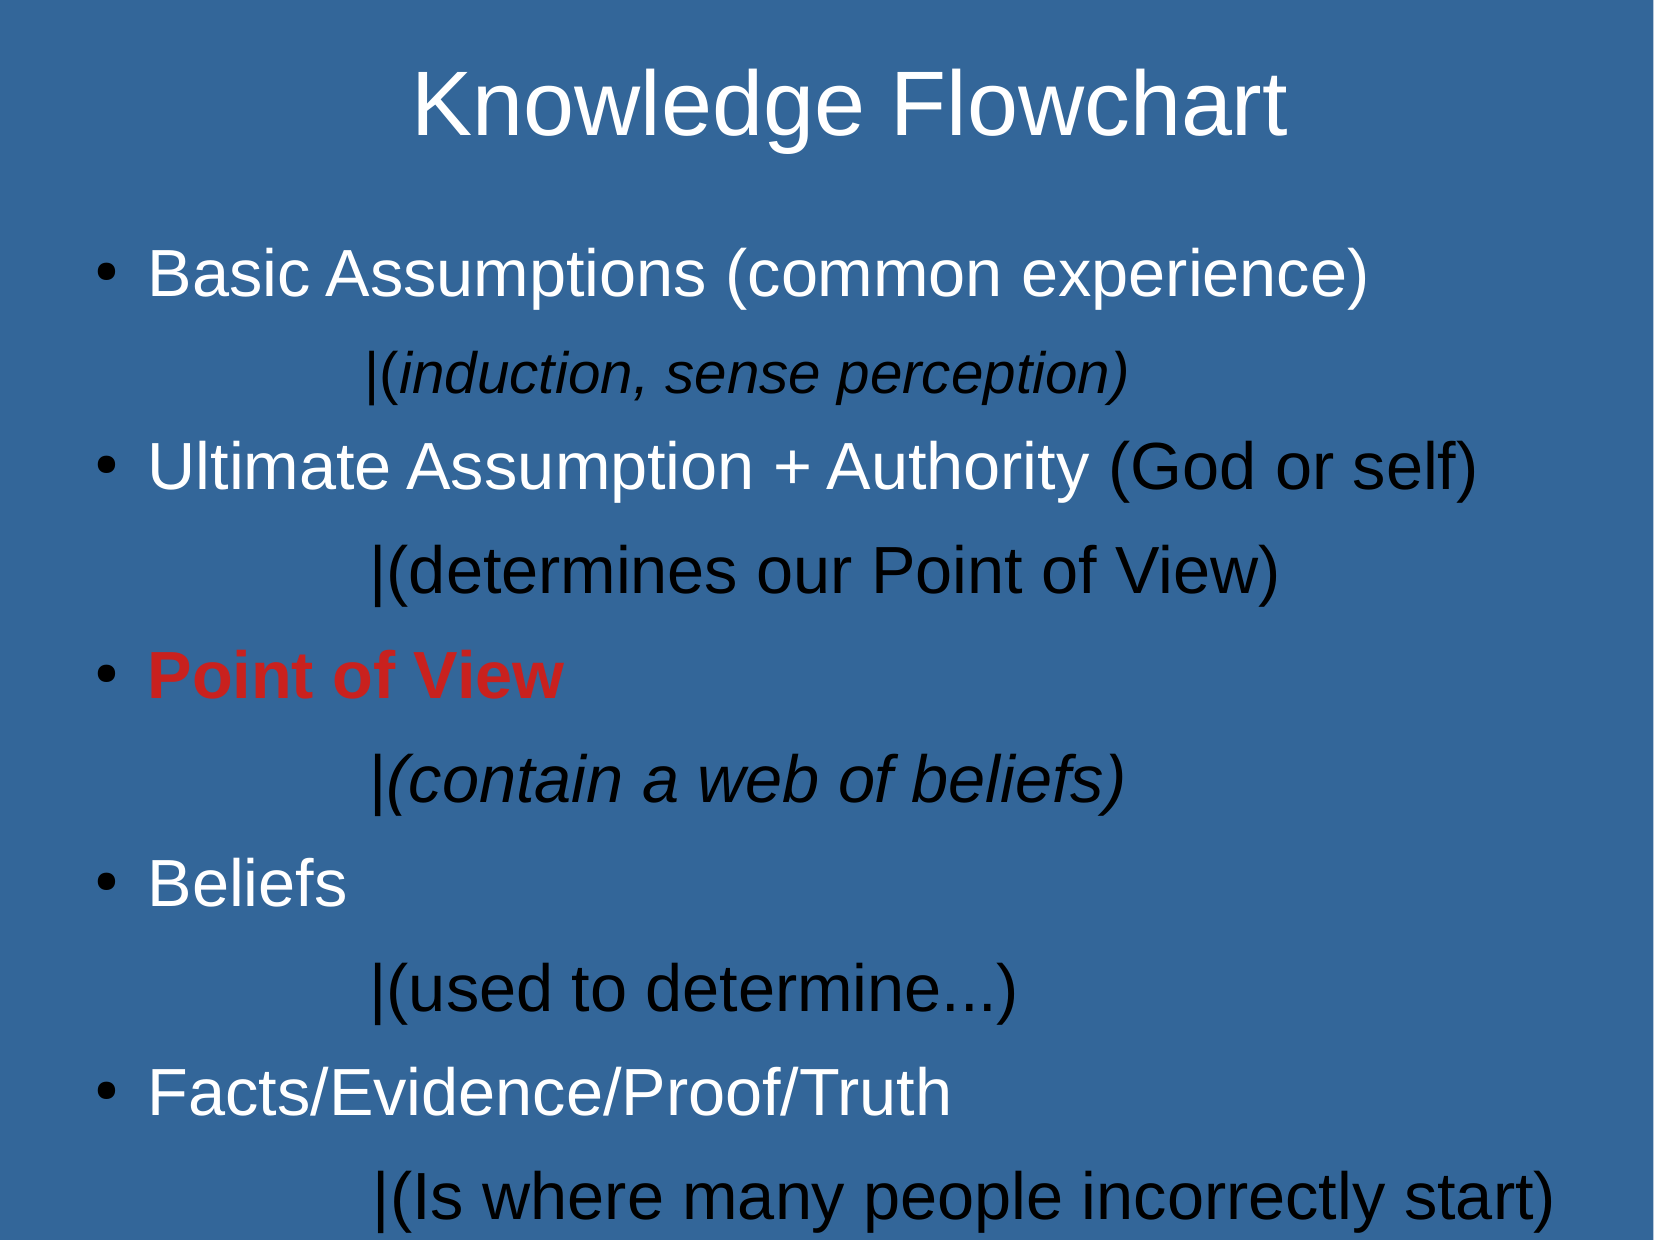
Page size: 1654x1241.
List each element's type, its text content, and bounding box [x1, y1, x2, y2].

list Basic Assumptions (common experience) |(induction, sense perception) Ultimate Assumption + Authority (God or self) |(determines our Point of View) Point of View |(contain a web of beliefs) Beliefs |(used to determine...) Facts/Evidence/Proof/Truth |(Is where many people incorrectly start) [76, 236, 1565, 1235]
title Knowledge Flowchart [106, 29, 1595, 178]
